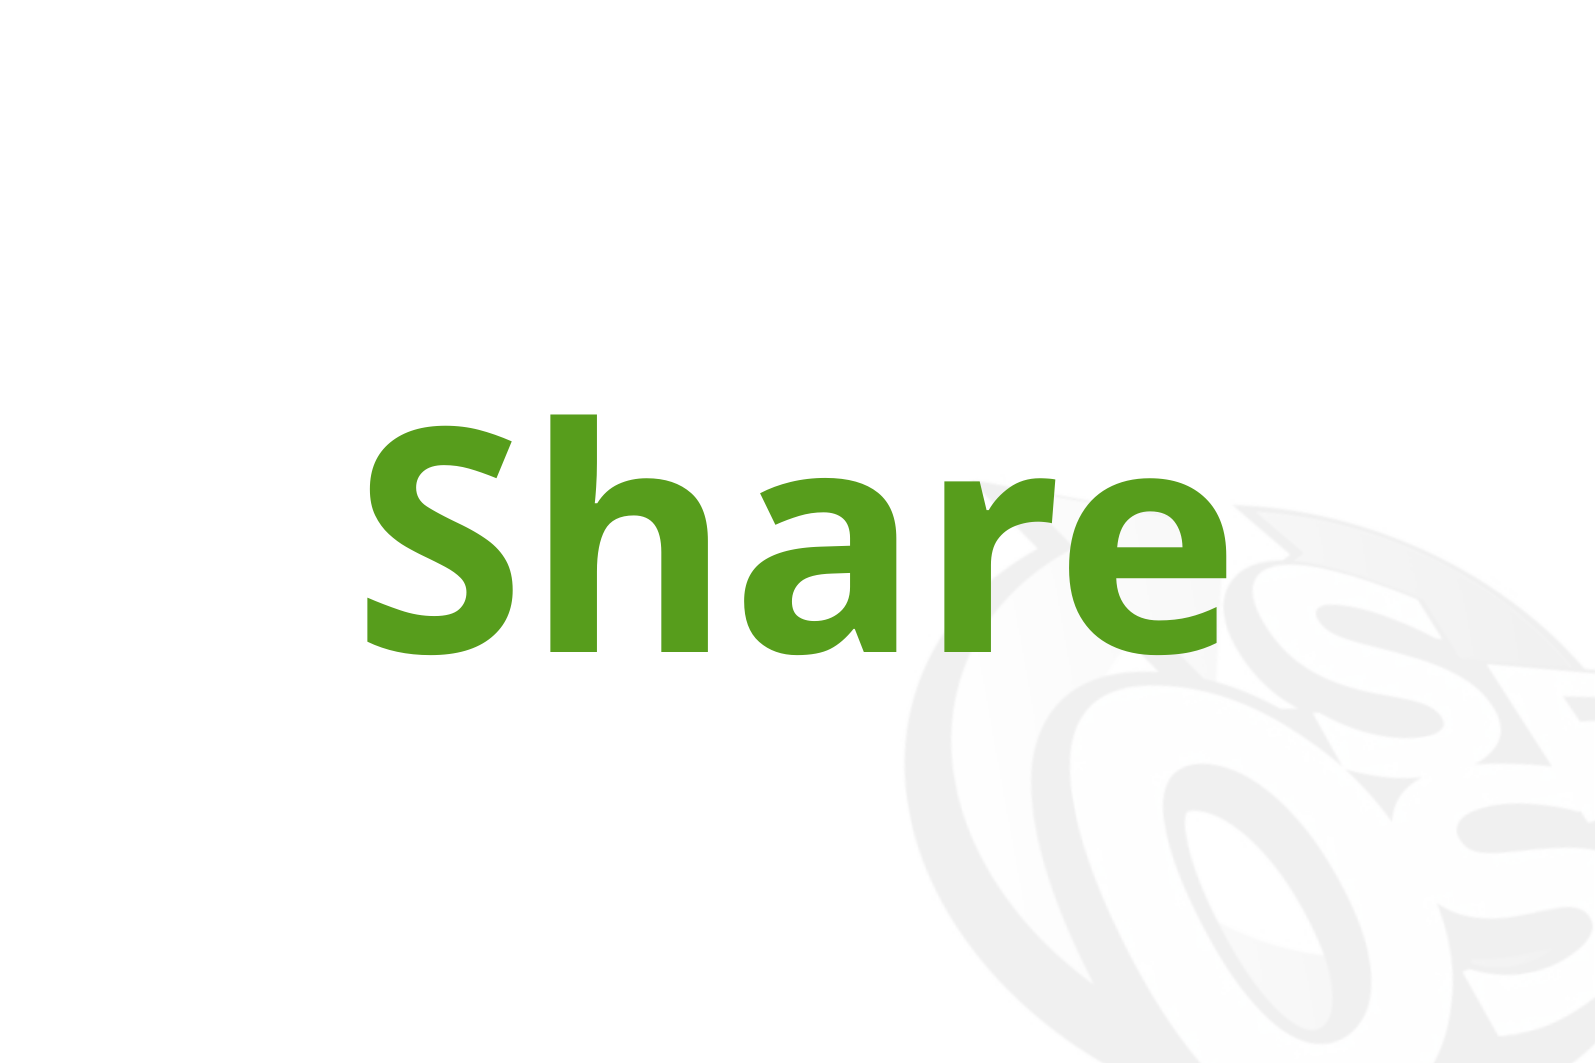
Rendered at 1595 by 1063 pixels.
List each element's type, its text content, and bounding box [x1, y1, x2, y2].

subtitle Share [0, 0, 1595, 1063]
